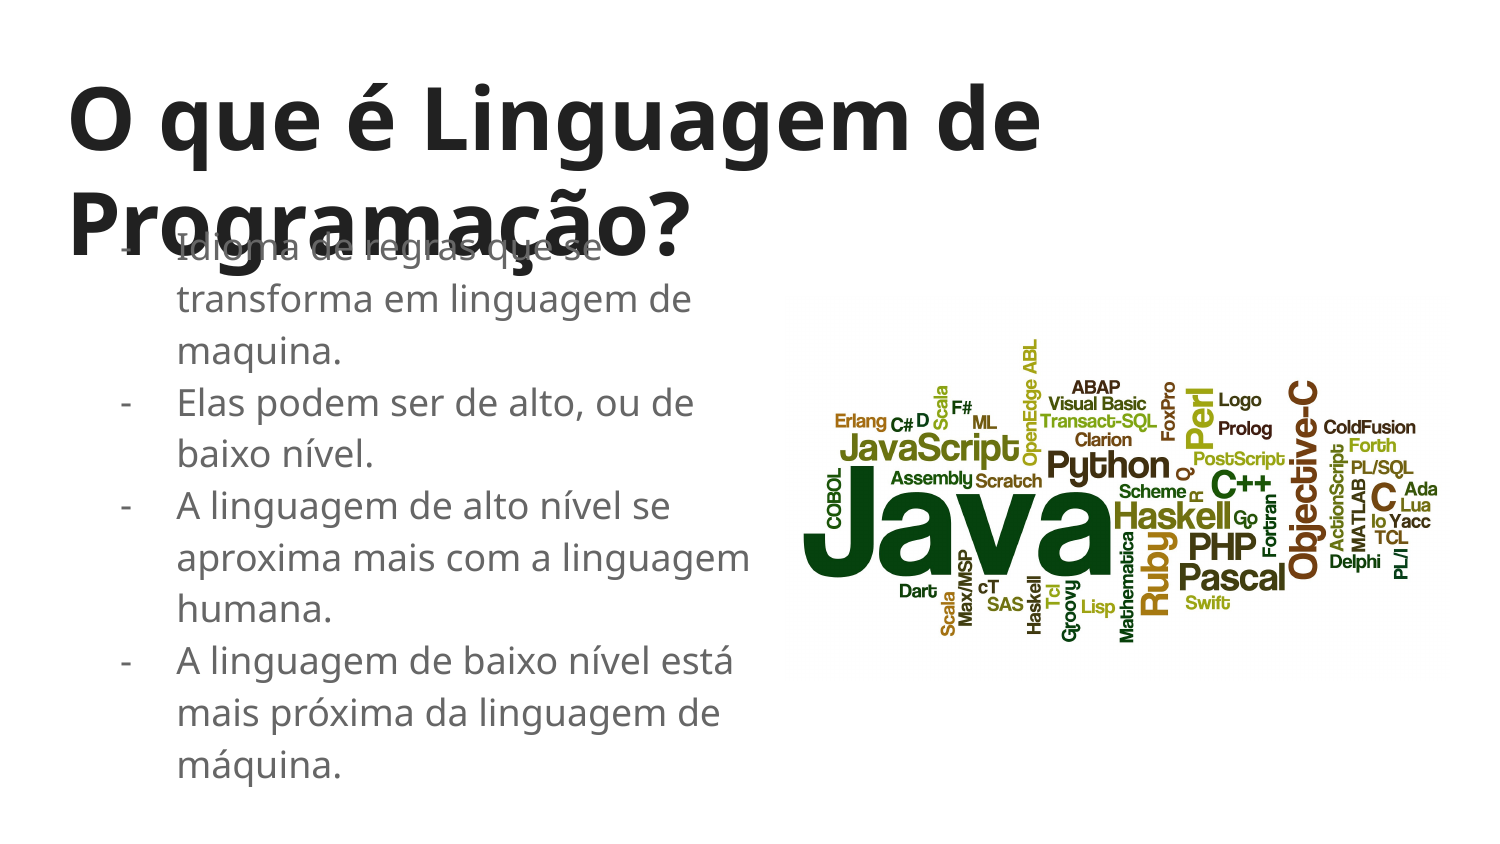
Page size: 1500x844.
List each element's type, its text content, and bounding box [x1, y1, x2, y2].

title O que é Linguagem de Programação? [51, 48, 1449, 180]
picture [785, 296, 1450, 681]
list Idioma de regras que se transforma em linguagem de maquina. Elas podem ser de alto, ou de baixo nível. A linguagem de alto nível se aproxima mais com a linguagem humana. A linguagem de baixo nível está mais próxima da linguagem de máquina. [86, 201, 785, 750]
